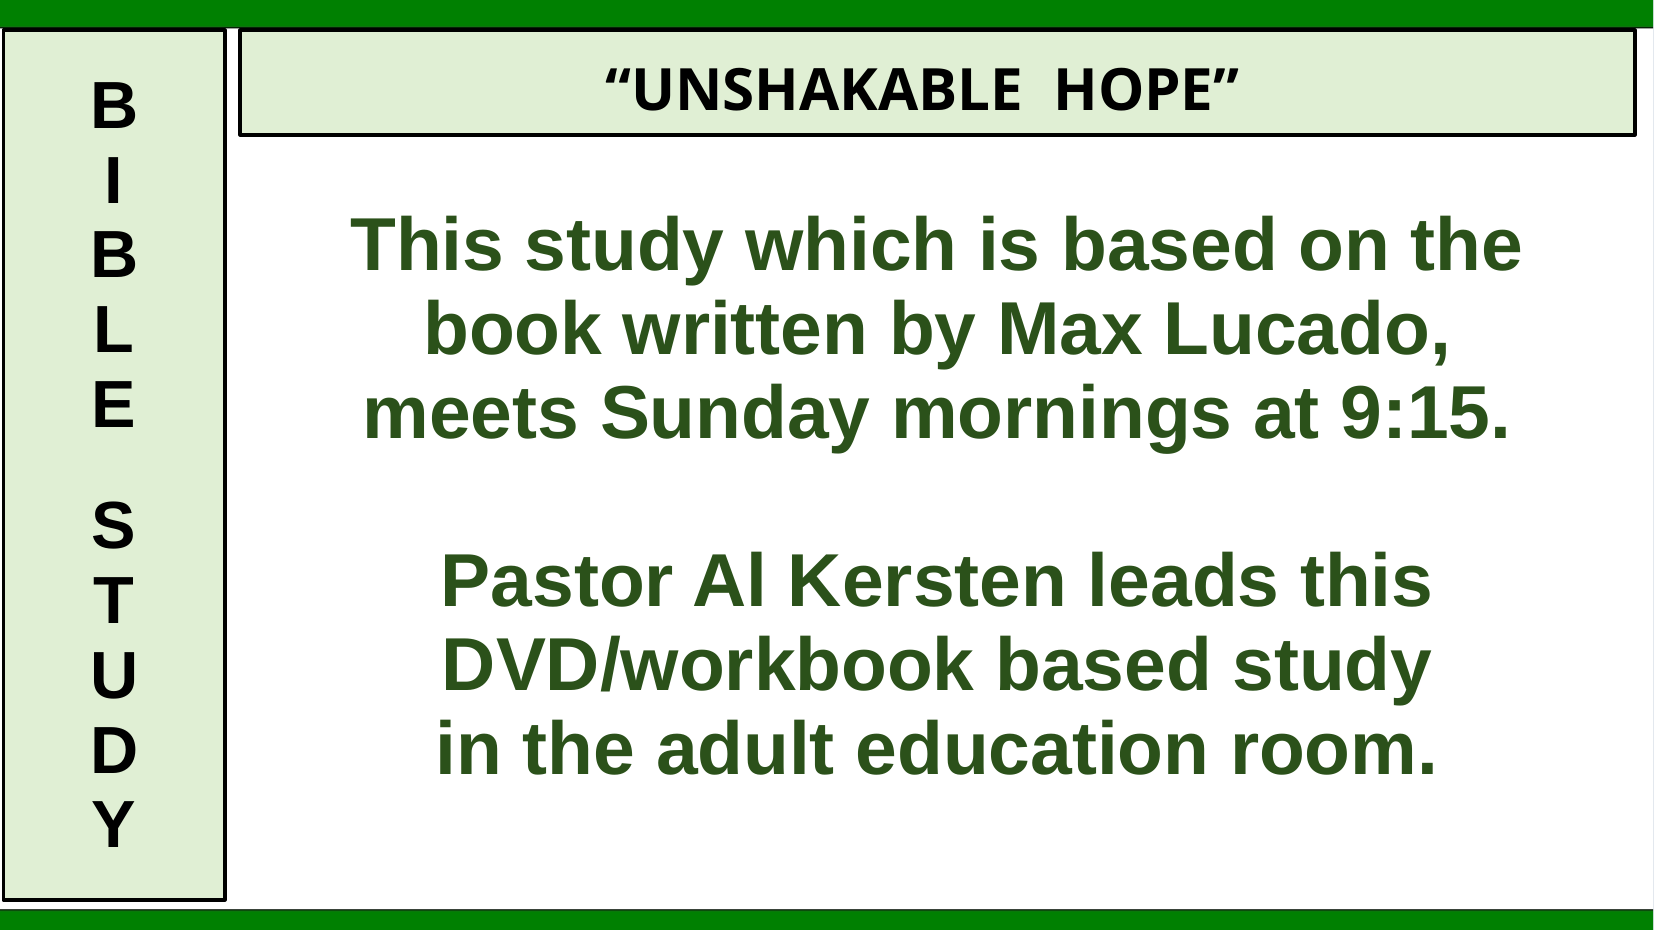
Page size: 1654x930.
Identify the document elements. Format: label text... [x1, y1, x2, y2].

text_box This study which is based on the book written by Max Lucado, meets Sunday mornings at 9:15. Pastor Al Kersten leads this DVD/workbook based study in the adult education room. [300, 194, 1576, 798]
text_box [240, 29, 1636, 135]
text_box B I B L E S T U D Y [3, 29, 226, 901]
picture [0, 0, 1654, 930]
text_box “UNSHAKABLE HOPE” [255, 40, 1591, 134]
